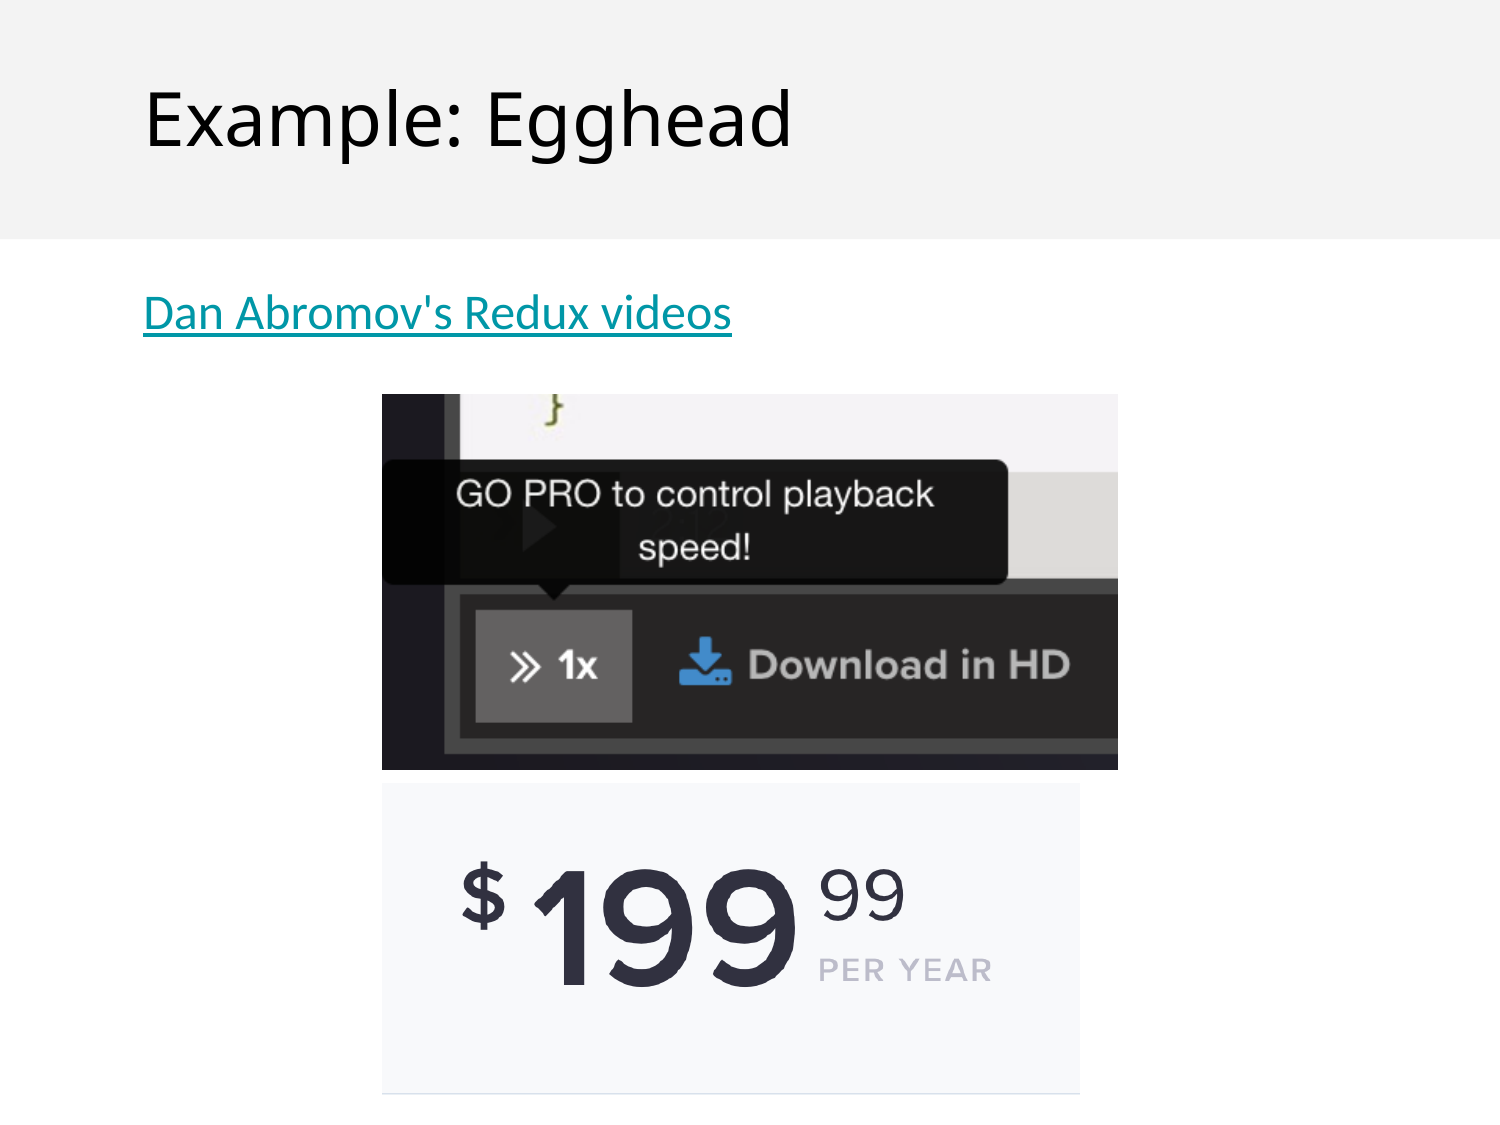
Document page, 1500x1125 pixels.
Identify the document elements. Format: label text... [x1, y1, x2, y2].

title Example: Egghead [128, 56, 1372, 183]
picture [382, 394, 1118, 770]
picture [382, 783, 1080, 1103]
list Dan Abromov's Redux videos [128, 255, 1372, 1004]
